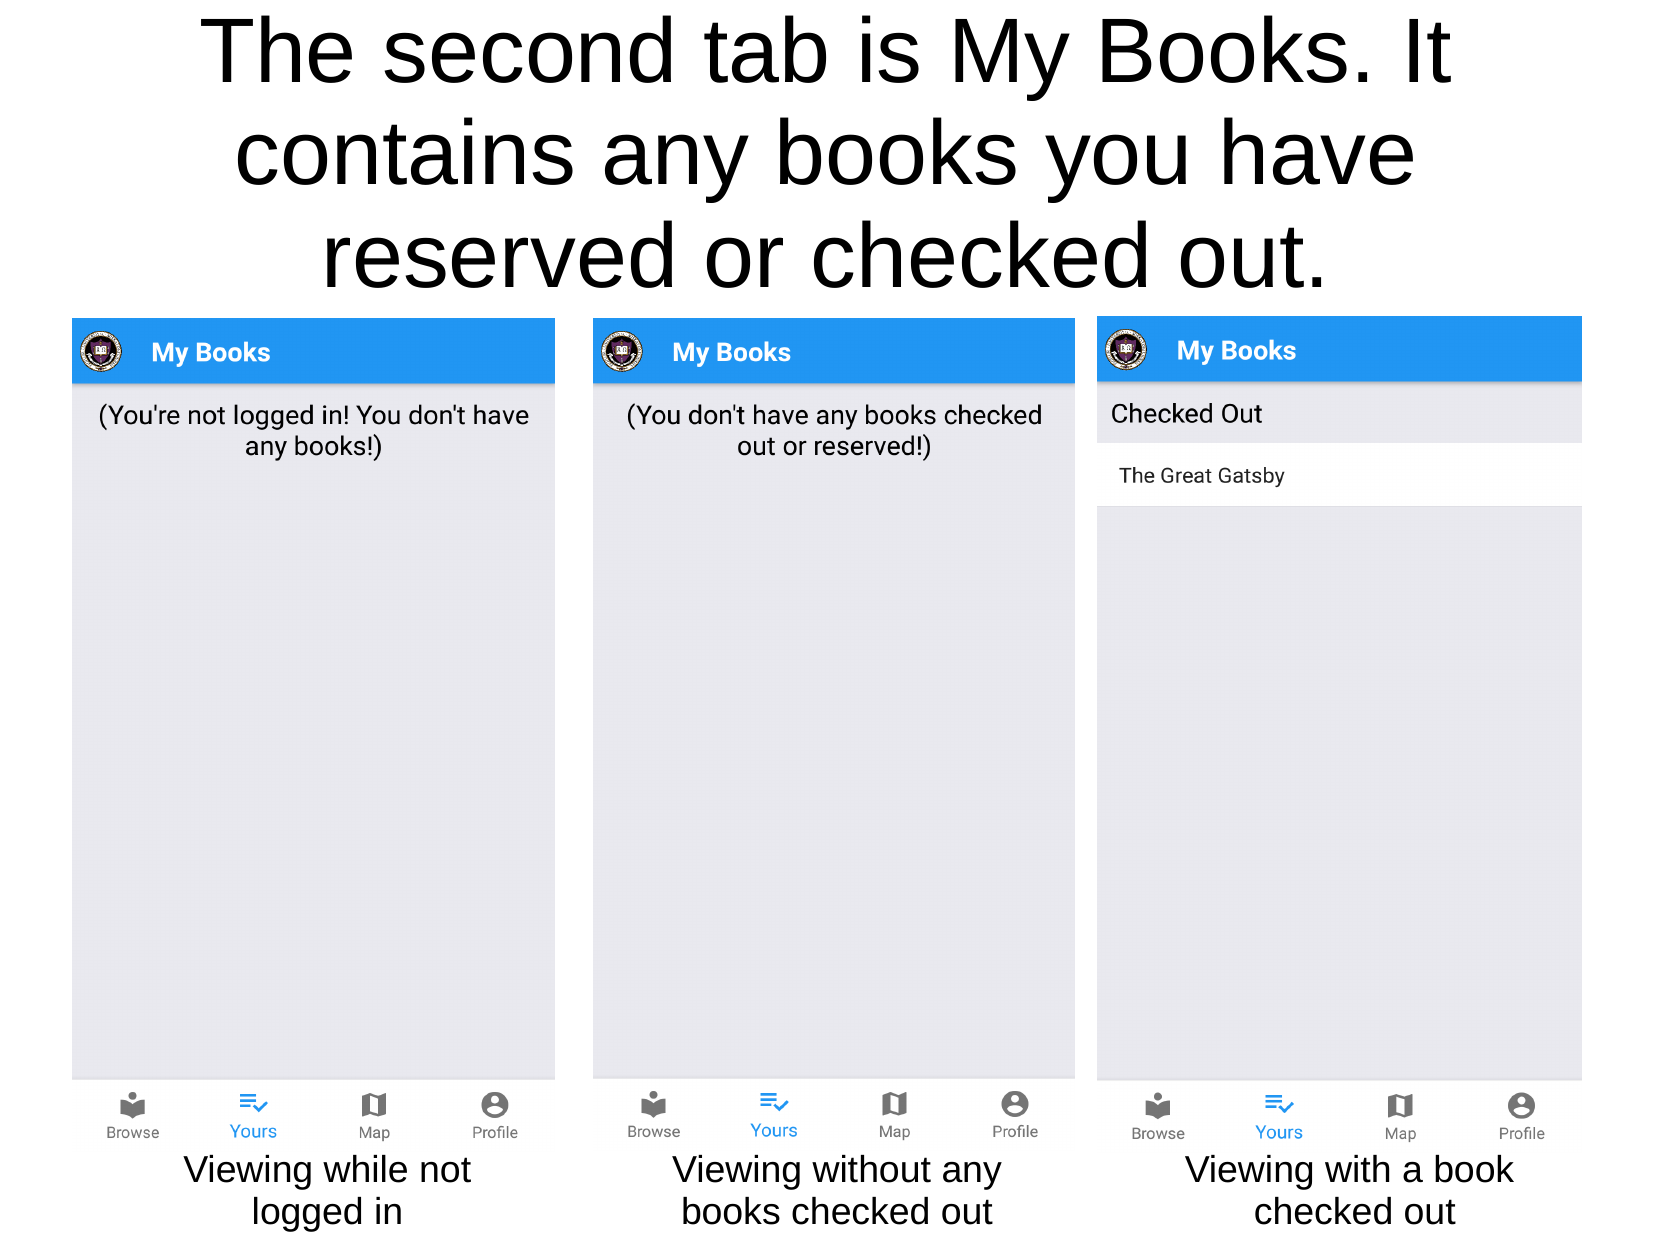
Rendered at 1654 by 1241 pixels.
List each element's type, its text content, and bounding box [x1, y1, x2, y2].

picture [593, 318, 1075, 1151]
text_box Viewing while not logged in [168, 1140, 487, 1240]
text_box Viewing without any books checked out [657, 1141, 1017, 1241]
picture [72, 318, 555, 1152]
text_box Viewing with a book checked out [1170, 1140, 1540, 1240]
picture [1097, 316, 1582, 1153]
title The second tab is My Books. It contains any books you have reserved or checked out. [82, 0, 1571, 307]
